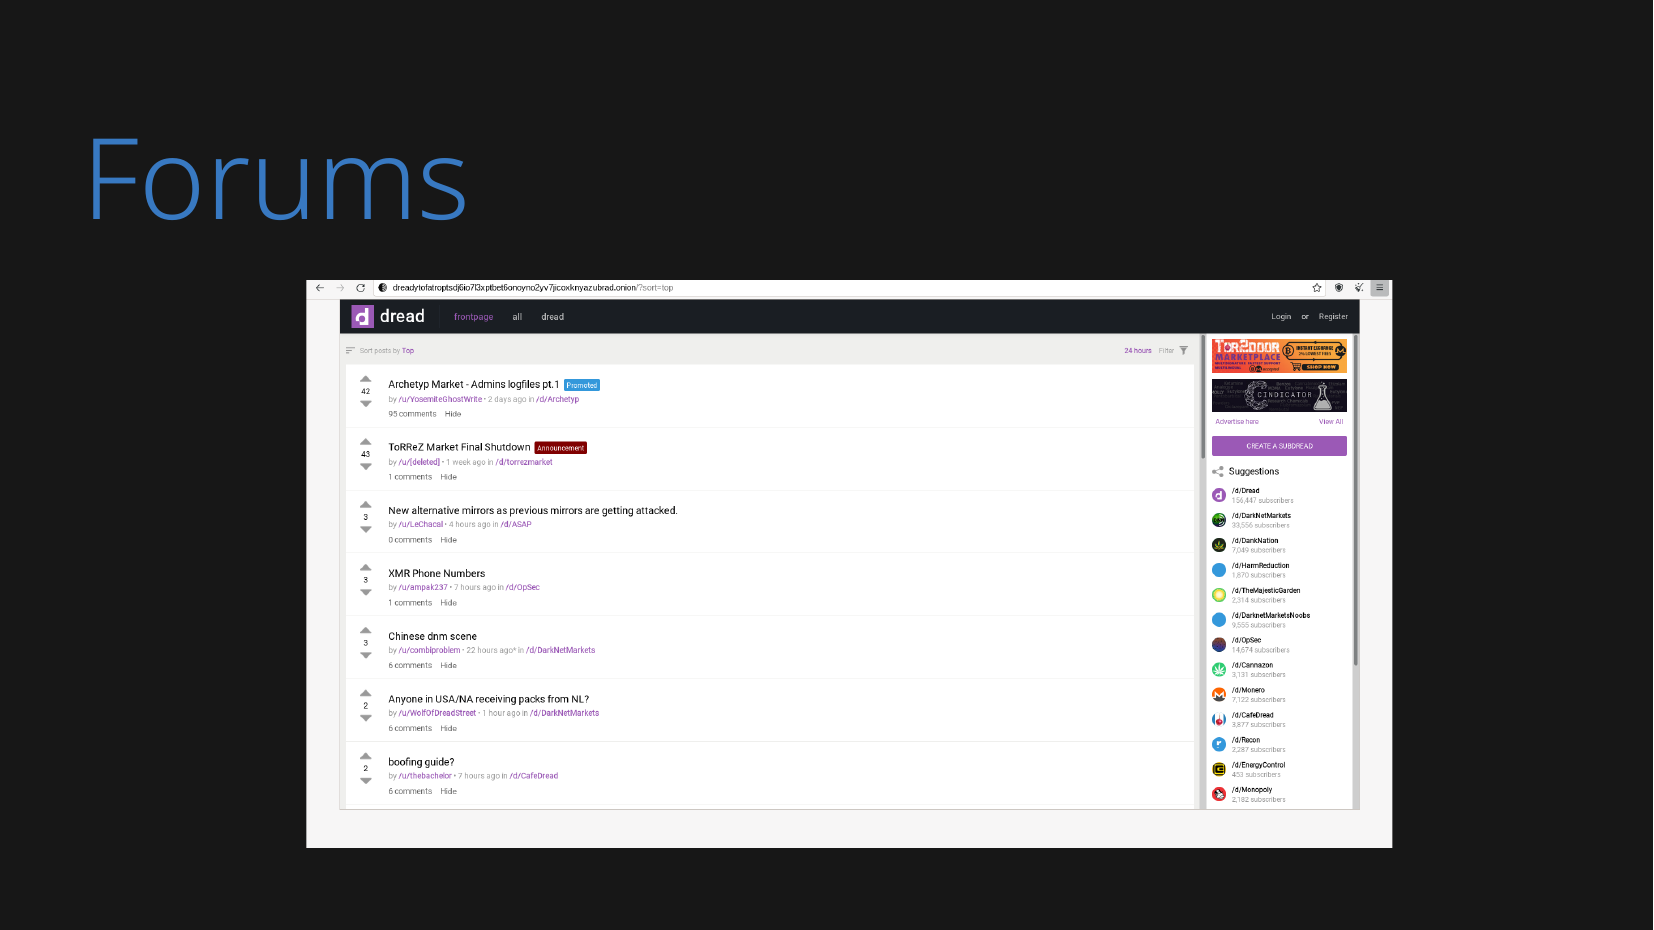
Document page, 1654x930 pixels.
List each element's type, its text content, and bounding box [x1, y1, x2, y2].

title Forums [82, 60, 1653, 253]
picture [306, 280, 1393, 849]
